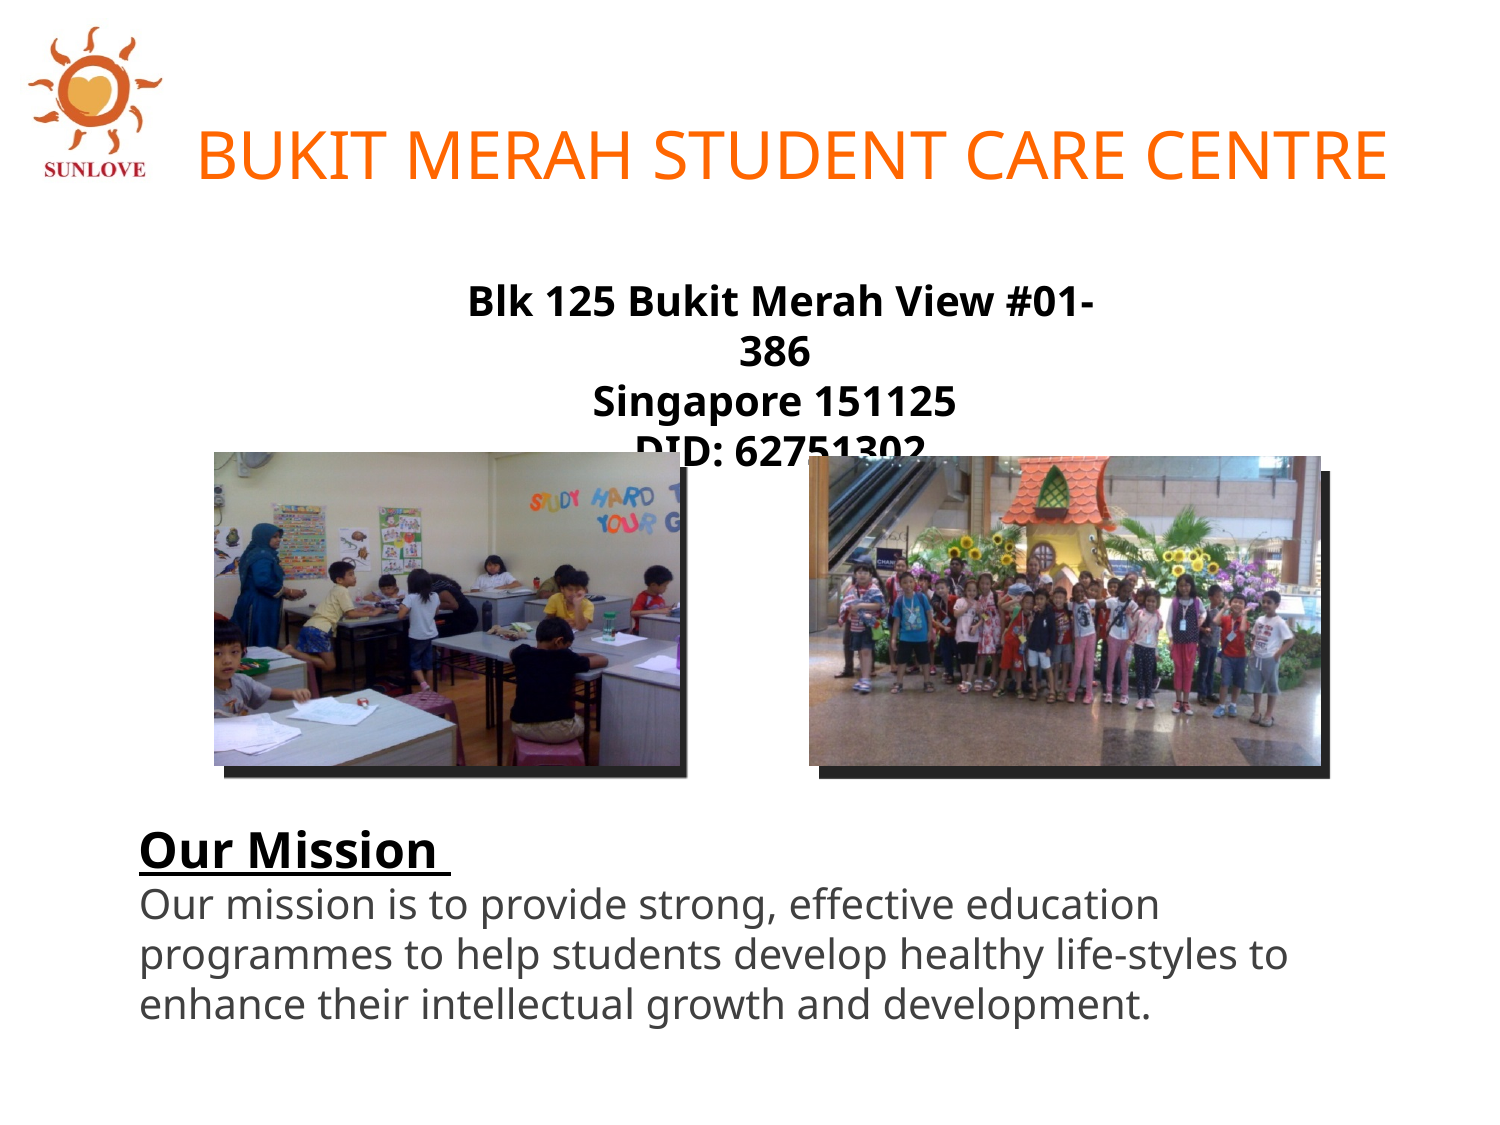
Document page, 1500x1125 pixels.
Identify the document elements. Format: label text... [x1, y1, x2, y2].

text_box Our Mission Our mission is to provide strong, effective education programmes to help students develop healthy life-styles to enhance their intellectual growth and development. [123, 810, 1363, 1036]
picture [20, 18, 170, 185]
picture [809, 456, 1321, 766]
picture [214, 452, 680, 766]
text_box Blk 125 Bukit Merah View #01-386 Singapore 151125 DID: 62751302 [425, 267, 1136, 483]
title BUKIT MERAH STUDENT CARE CENTRE [169, 66, 1416, 240]
